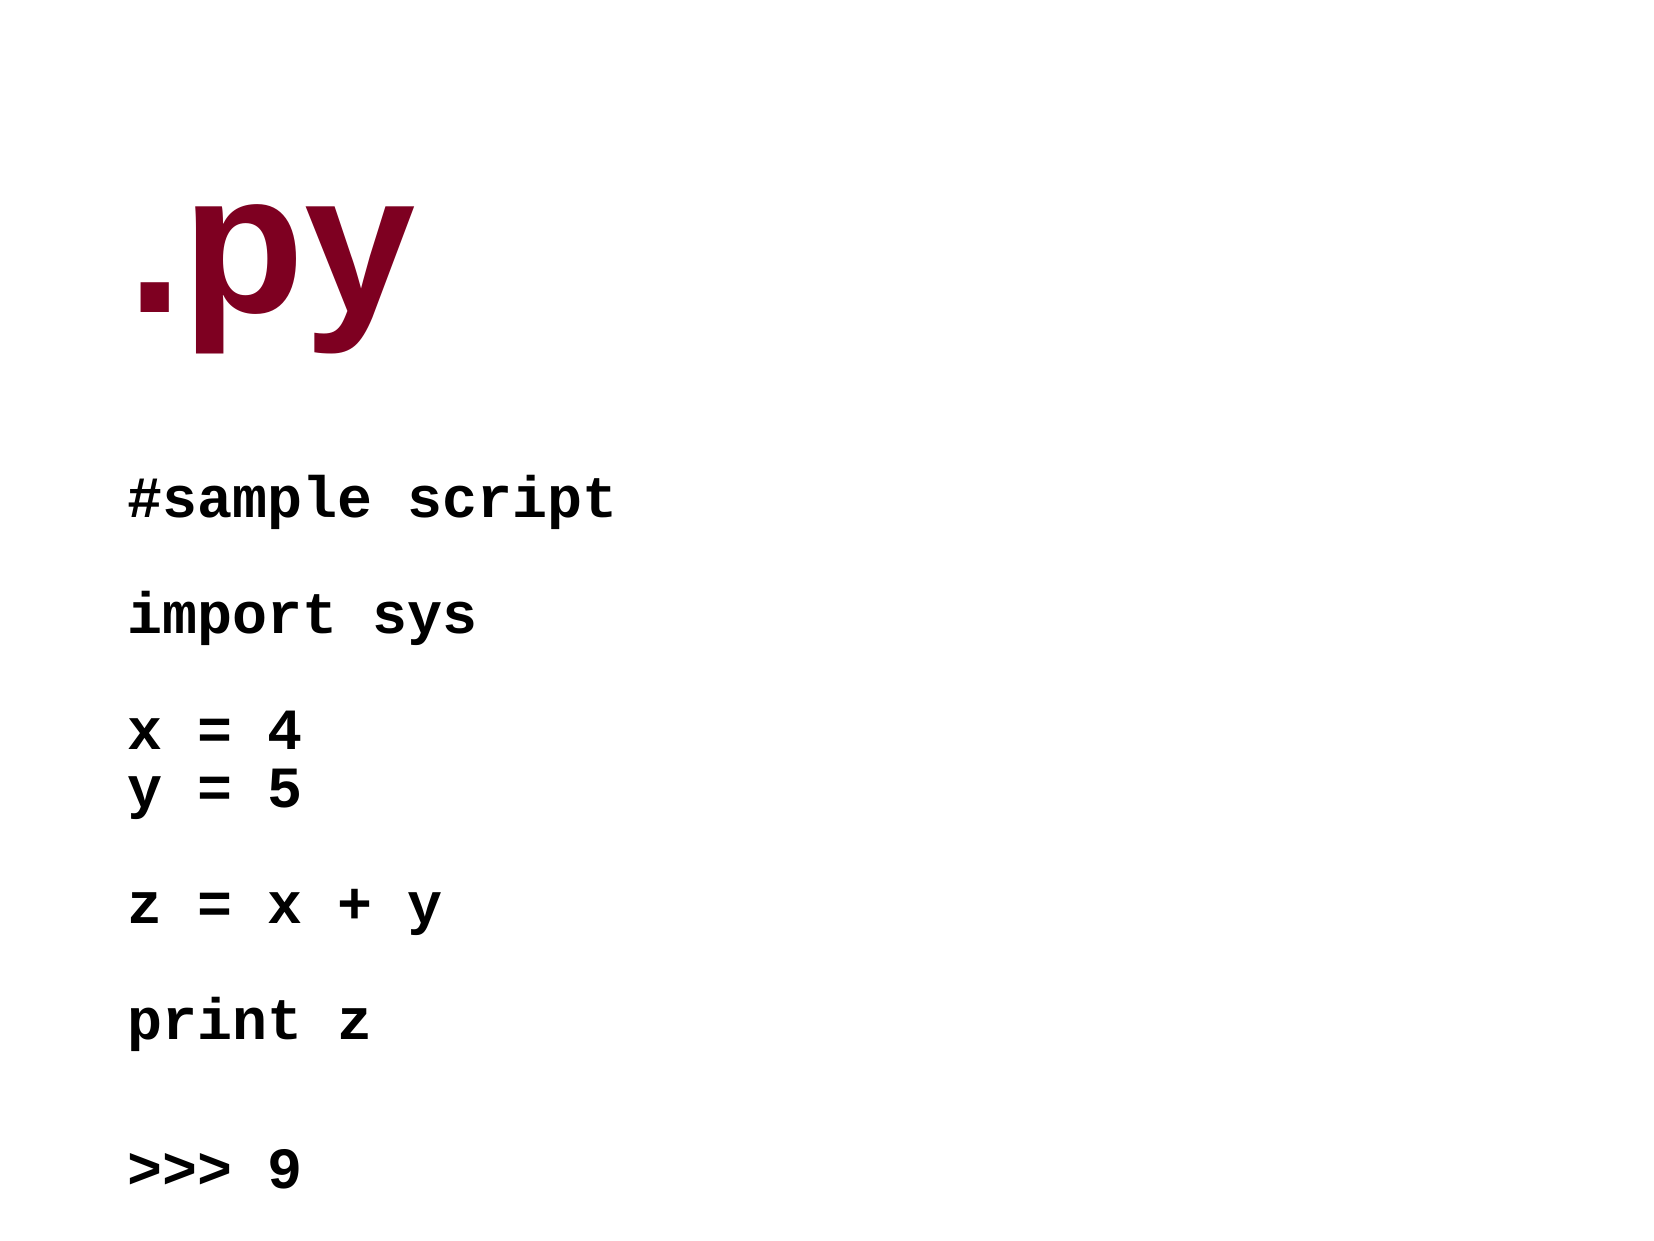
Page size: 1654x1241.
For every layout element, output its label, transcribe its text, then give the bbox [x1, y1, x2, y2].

text_box .py [112, 112, 1351, 338]
text_box >>> 9 [112, 1124, 510, 1199]
text_box .py [223, 223, 267, 295]
text_box #sample script import sys x = 4 y = 5 z = x + y print z [112, 453, 1313, 1051]
